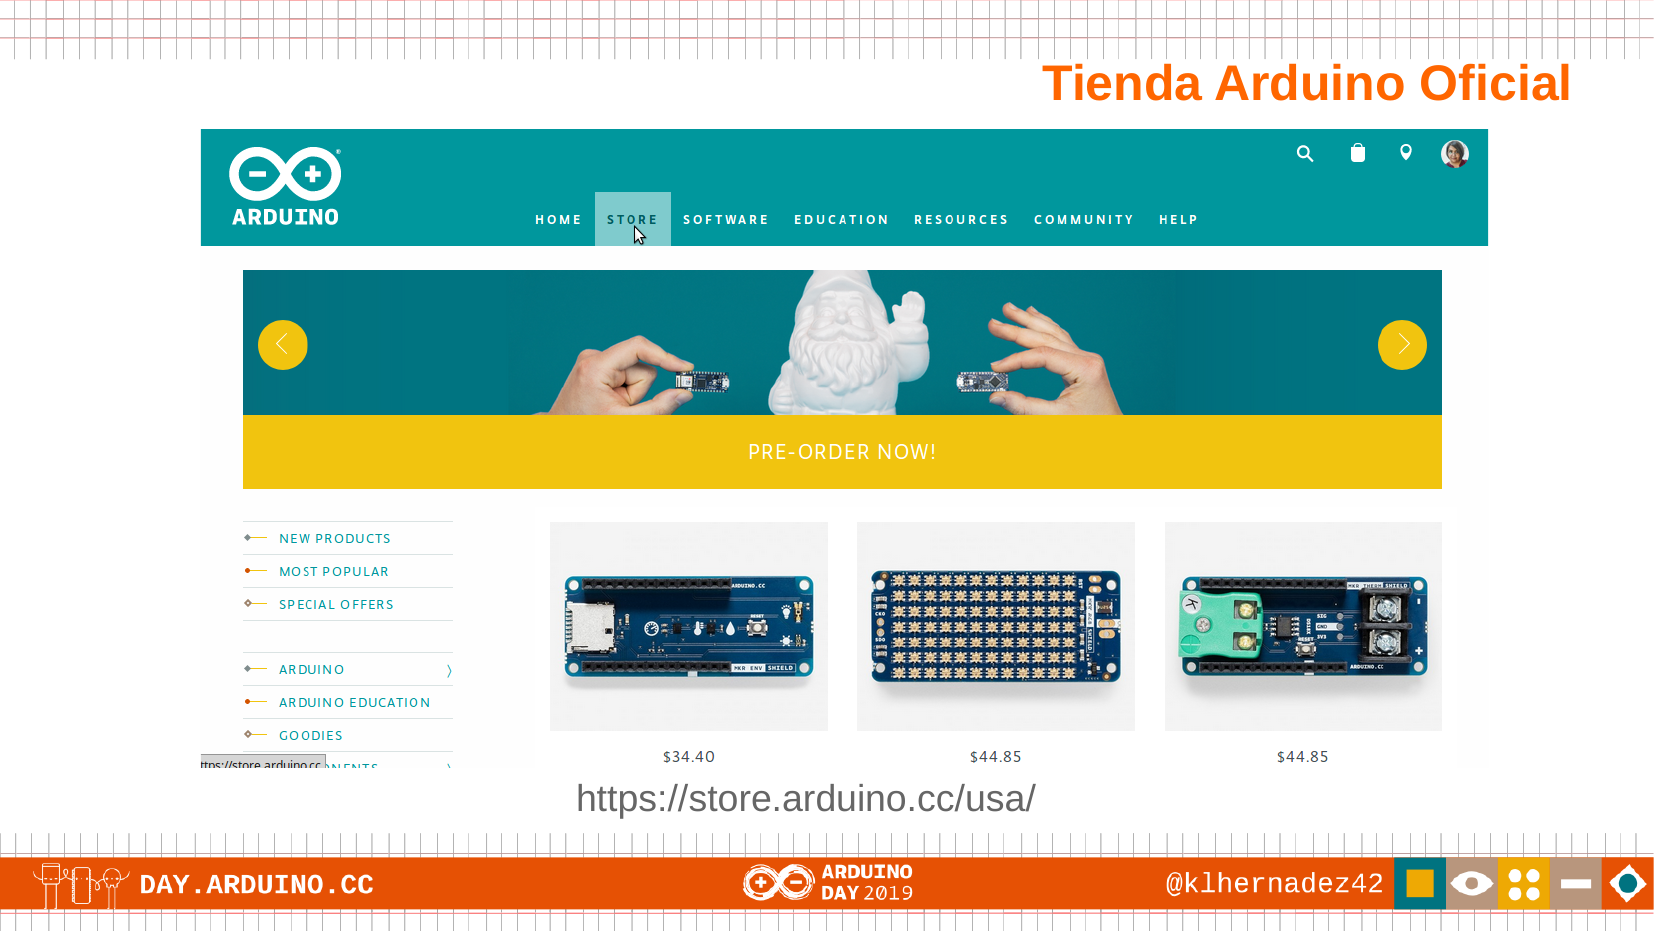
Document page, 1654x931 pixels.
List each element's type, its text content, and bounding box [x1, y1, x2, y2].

text_box https://store.arduino.cc/usa/ [561, 769, 1052, 827]
text_box Tienda Arduino Oficial [1027, 47, 1588, 119]
picture [0, 0, 1654, 931]
